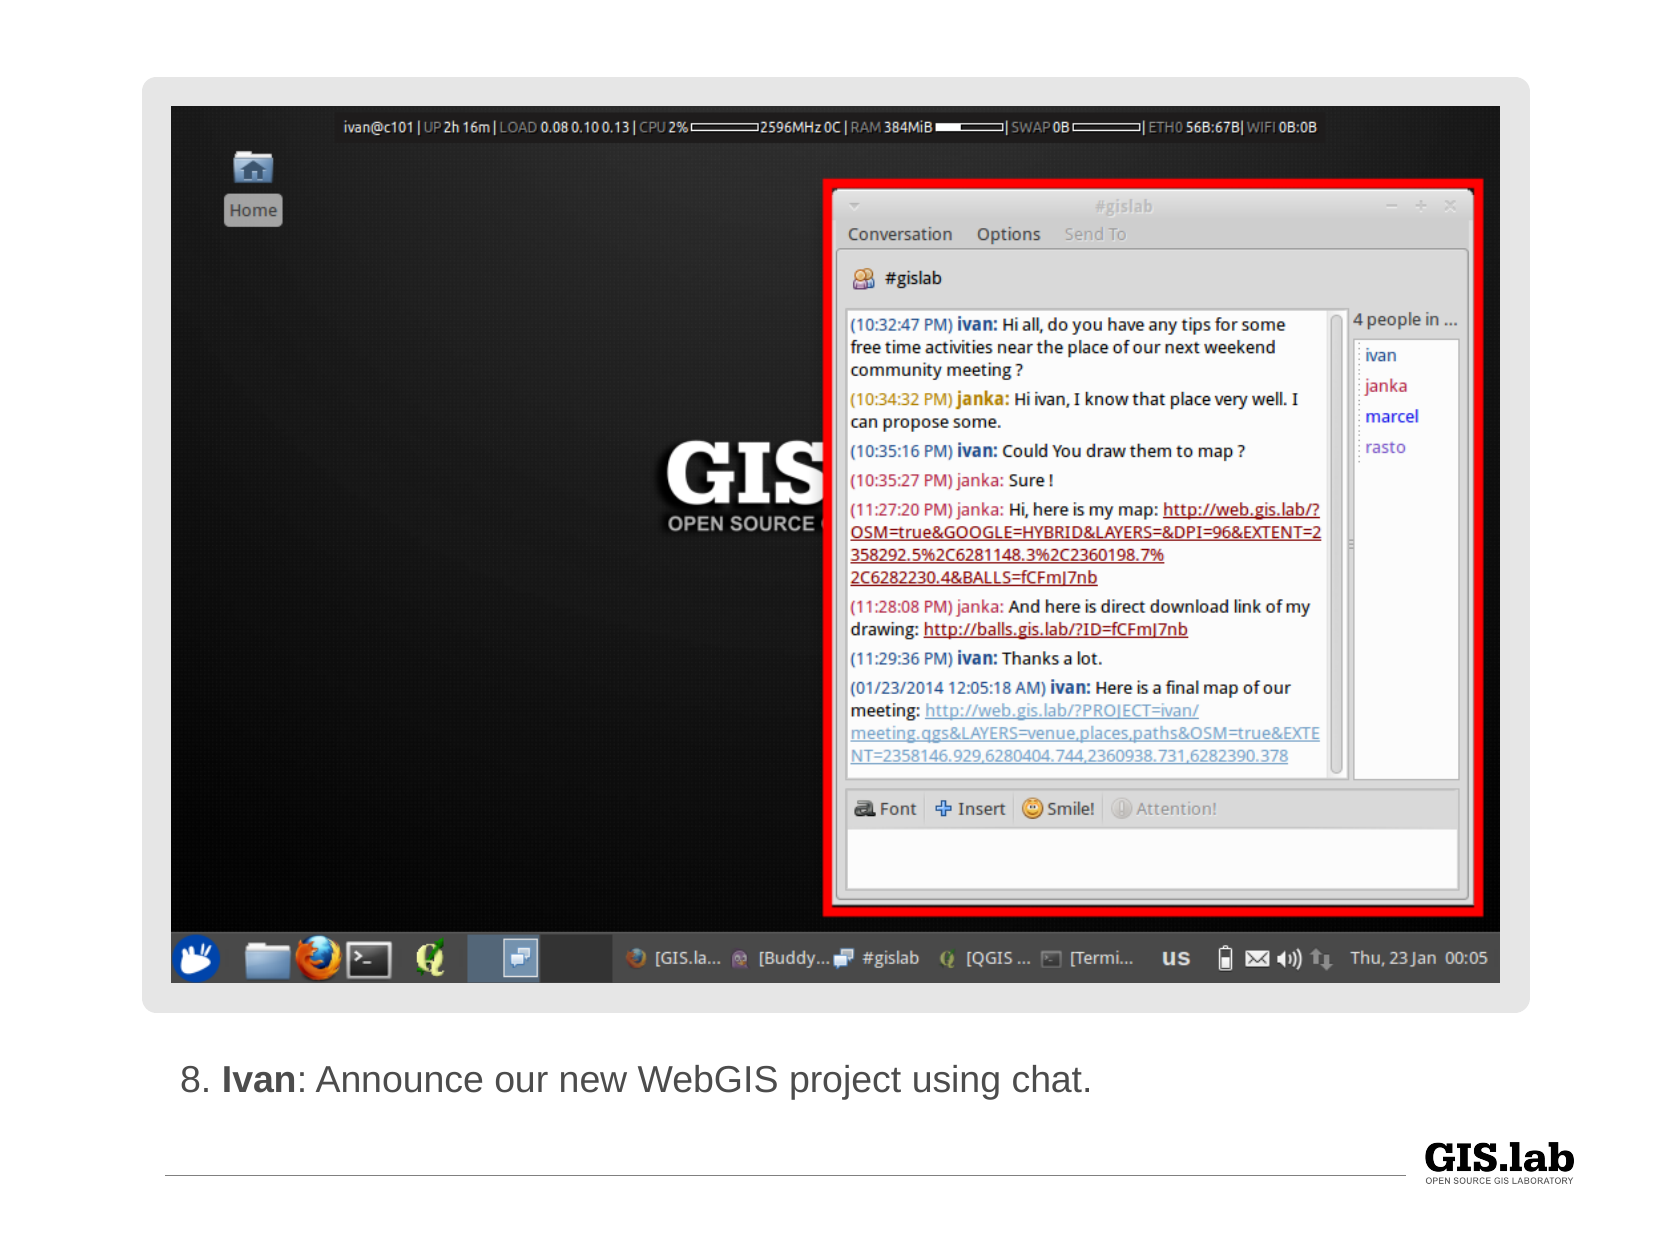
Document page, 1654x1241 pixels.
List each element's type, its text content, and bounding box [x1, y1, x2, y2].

picture [1423, 1139, 1576, 1188]
text_box 8. Ivan: Announce our new WebGIS project using chat. [165, 1051, 1524, 1109]
picture [171, 106, 1501, 984]
